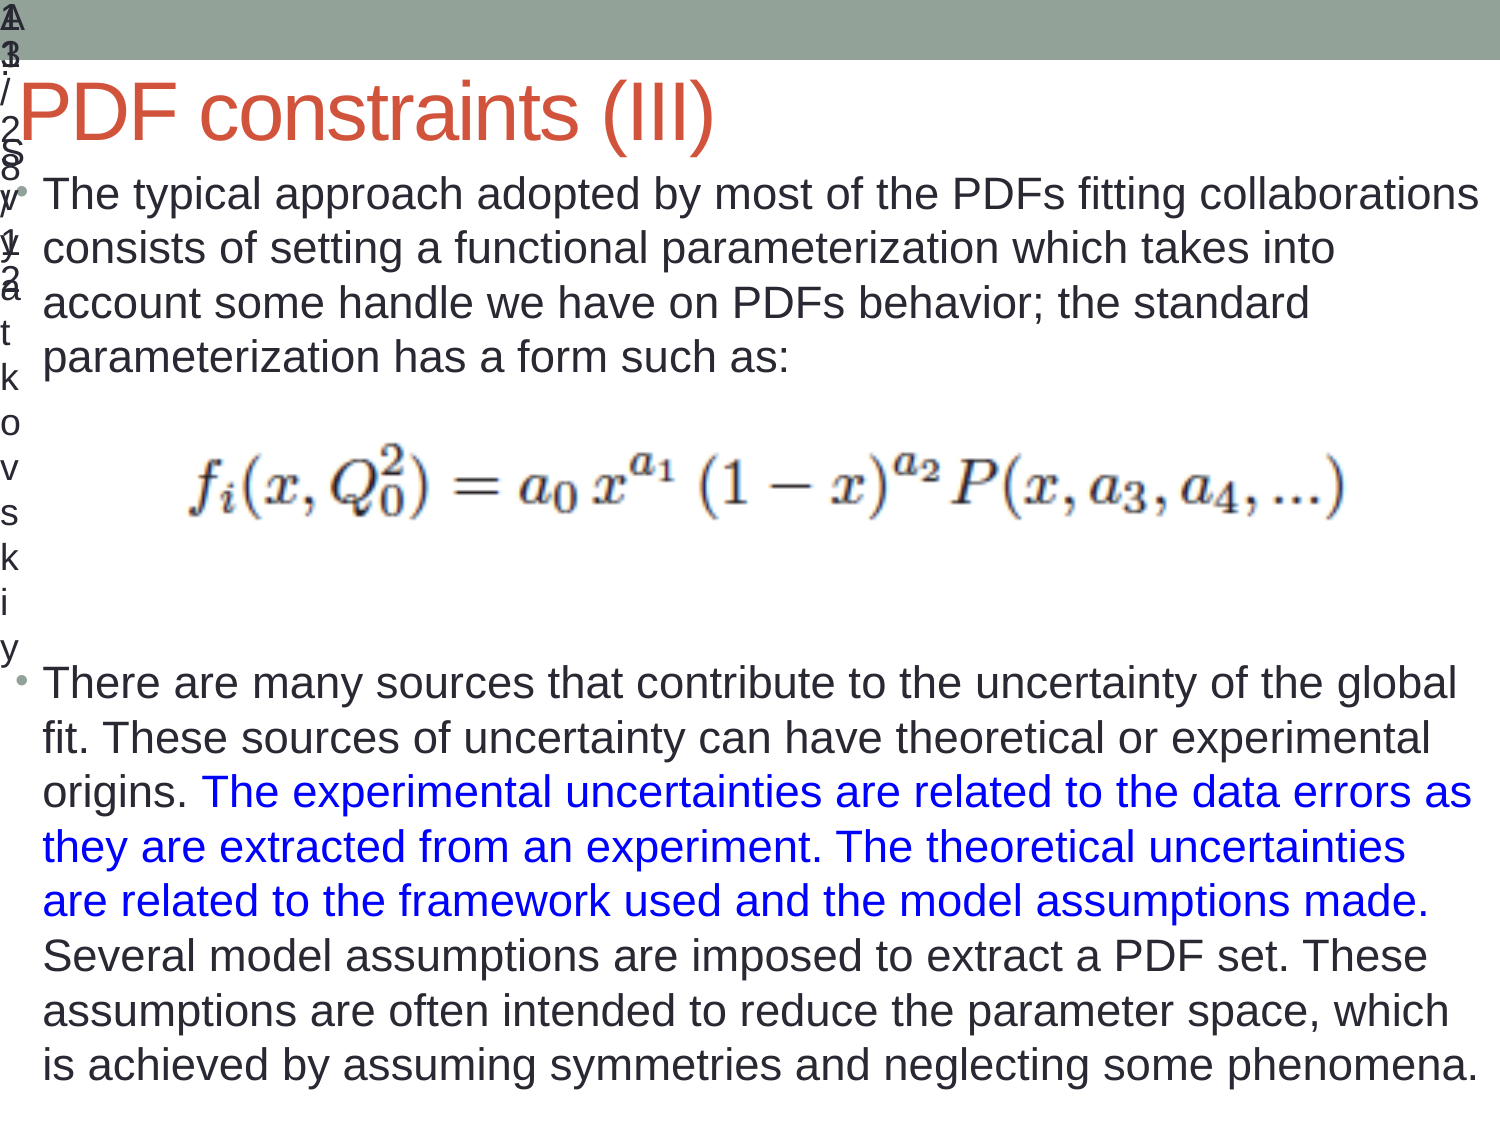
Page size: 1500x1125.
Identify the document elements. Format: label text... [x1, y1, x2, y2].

title PDF constraints (III) [2, 25, 1353, 156]
picture [143, 378, 1353, 587]
list The typical approach adopted by most of the PDFs fitting collaborations consists of setting a functional parameterization which takes into account some handle we have on PDFs behavior; the standard parameterization has a form such as: There are many sources that contribute to the uncertainty of the global fit. These sources of uncertainty can have theoretical or experimental origins. The experimental uncertainties are related to the data errors as they are extracted from an experiment. The theoretical uncertainties are related to the framework used and the model assumptions made. Several model assumptions are imposed to extract a PDF set. These assumptions are often intended to reduce the parameter space, which is achieved by assuming symmetries and neglecting some phenomena. [0, 156, 1500, 1125]
